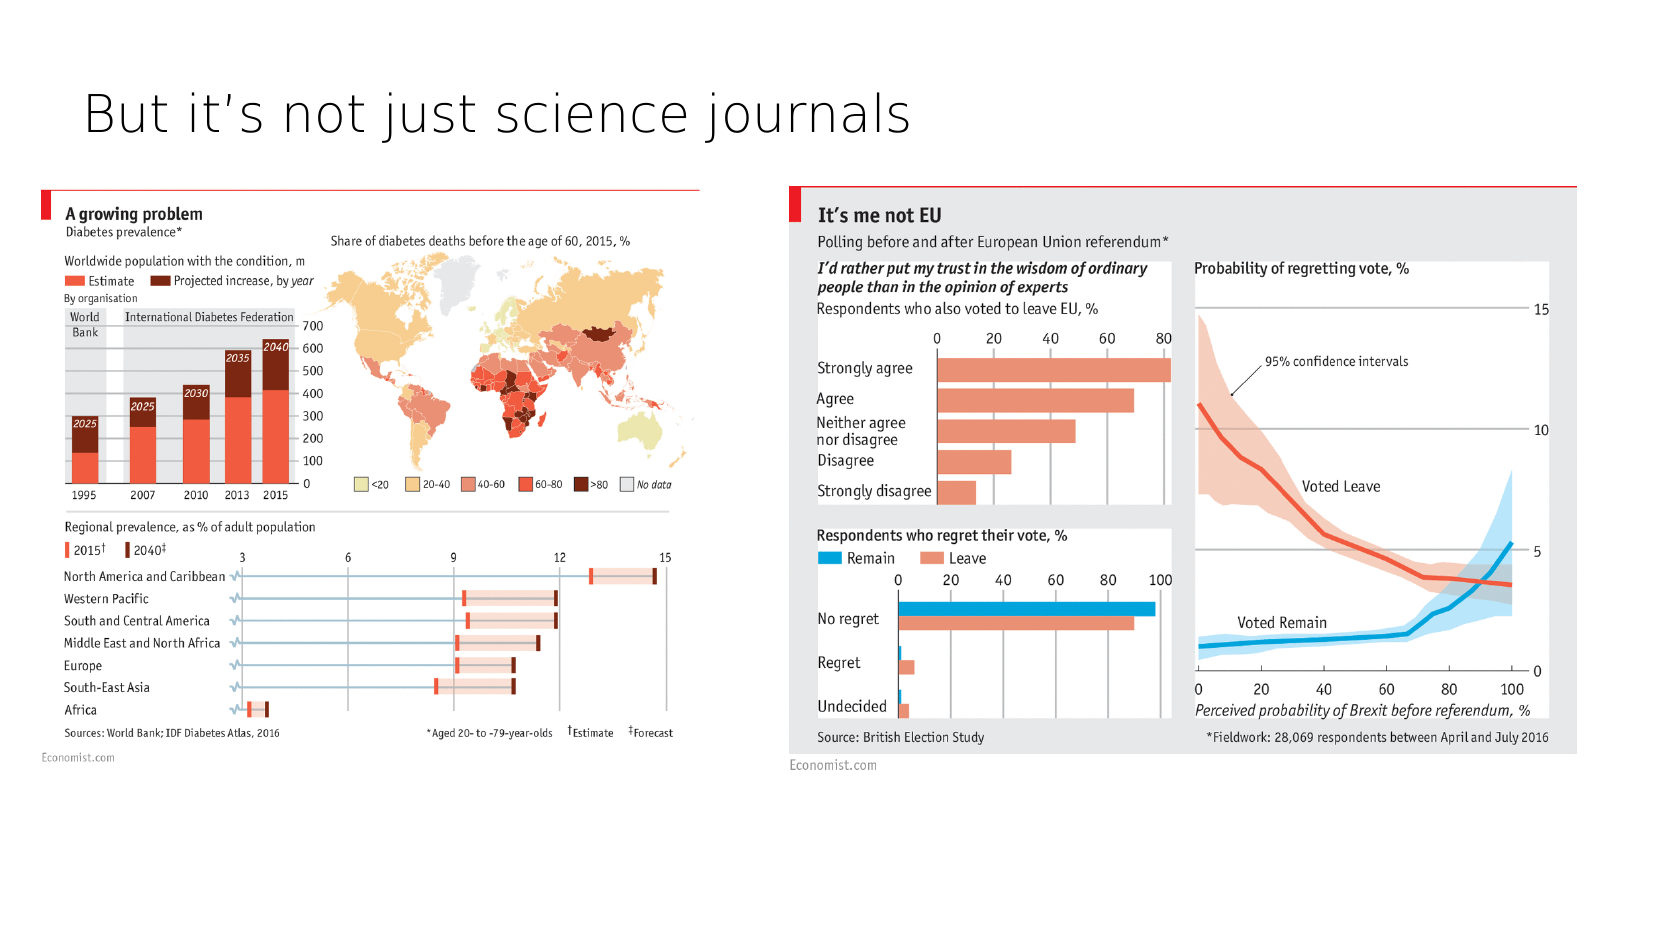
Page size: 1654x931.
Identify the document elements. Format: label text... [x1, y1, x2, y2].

picture [789, 186, 1577, 778]
picture [41, 188, 701, 768]
title But it’s not just science journals [82, 37, 1571, 193]
